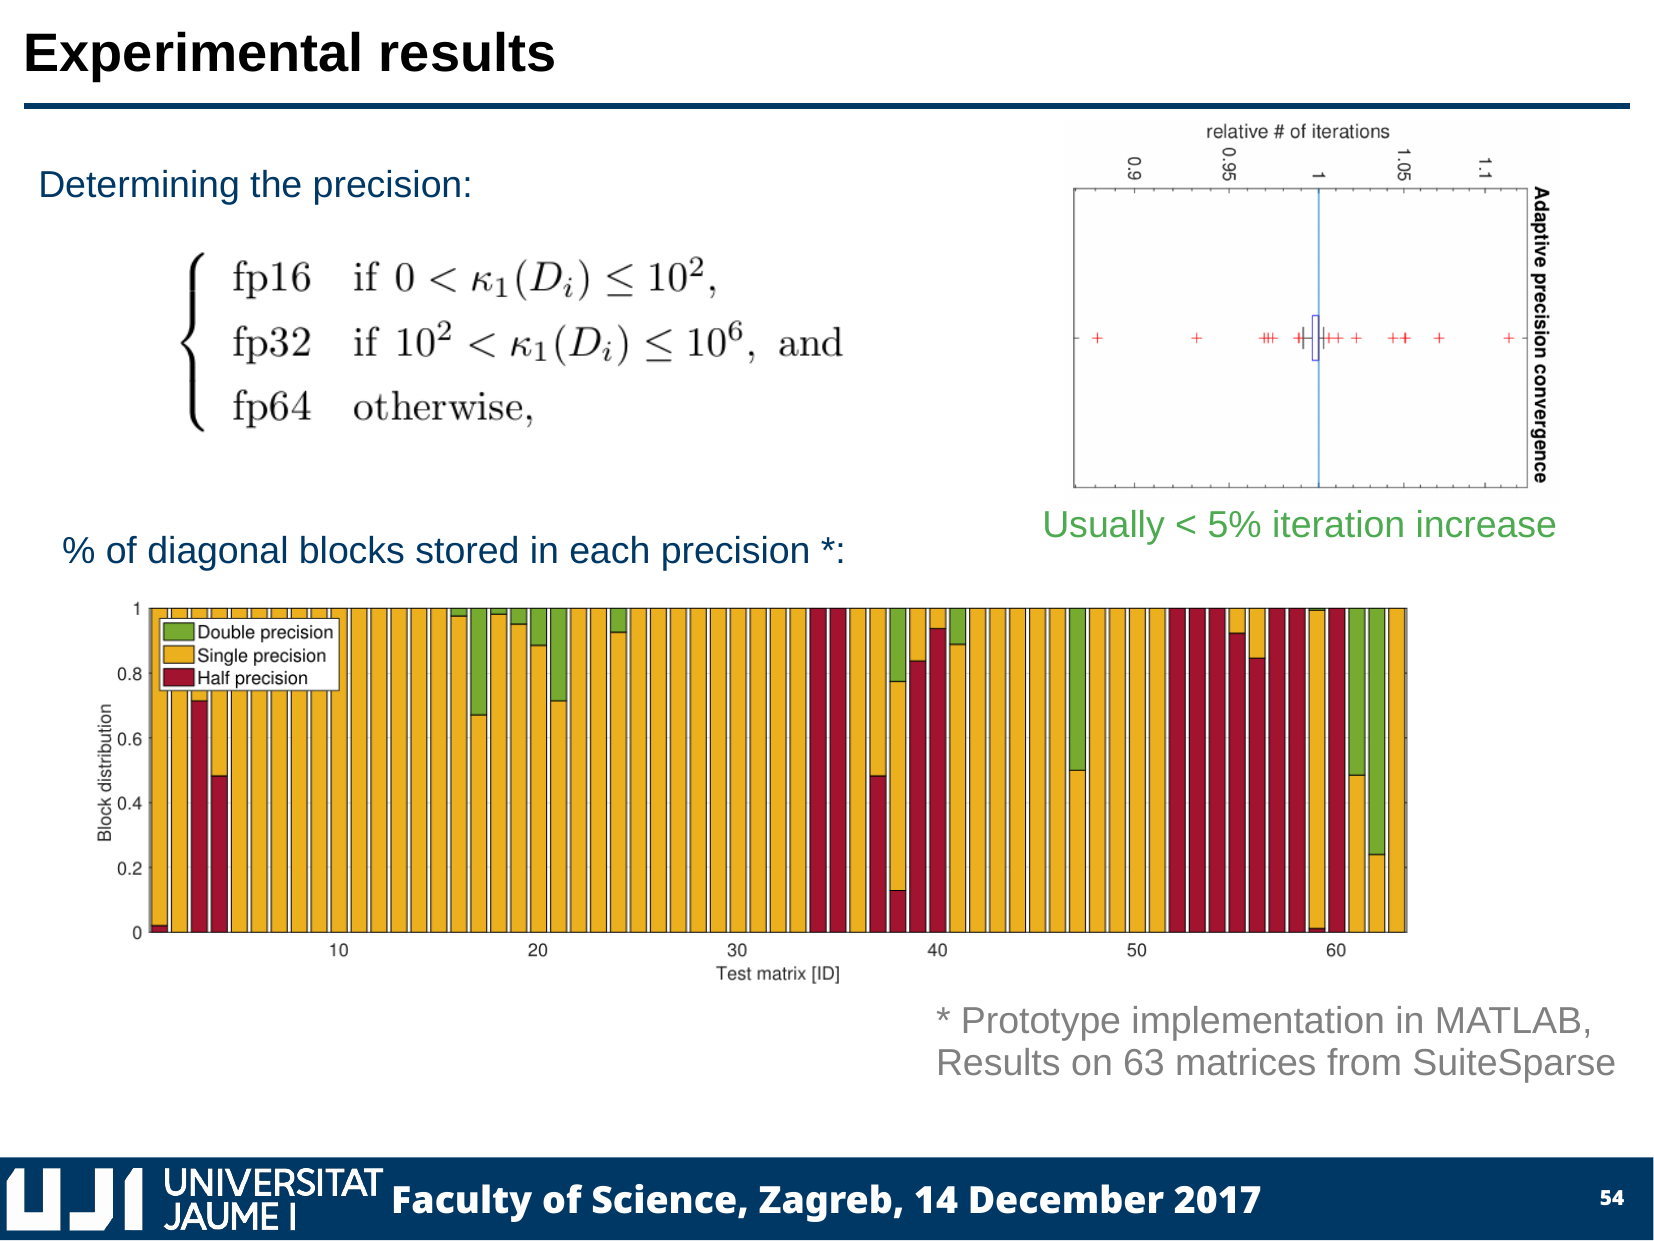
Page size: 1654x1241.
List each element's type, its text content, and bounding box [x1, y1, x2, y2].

picture [153, 224, 886, 451]
text_box Determining the precision: [23, 156, 488, 214]
text_box * Prototype implementation in MATLAB, Results on 63 matrices from SuiteSparse [921, 992, 1632, 1091]
text_box Usually < 5% iteration increase [1027, 496, 1595, 556]
title Experimental results [23, 0, 1630, 107]
picture [1062, 118, 1560, 496]
picture [59, 566, 1441, 999]
picture [0, 1158, 390, 1241]
text_box % of diagonal blocks stored in each precision *: [47, 522, 861, 580]
